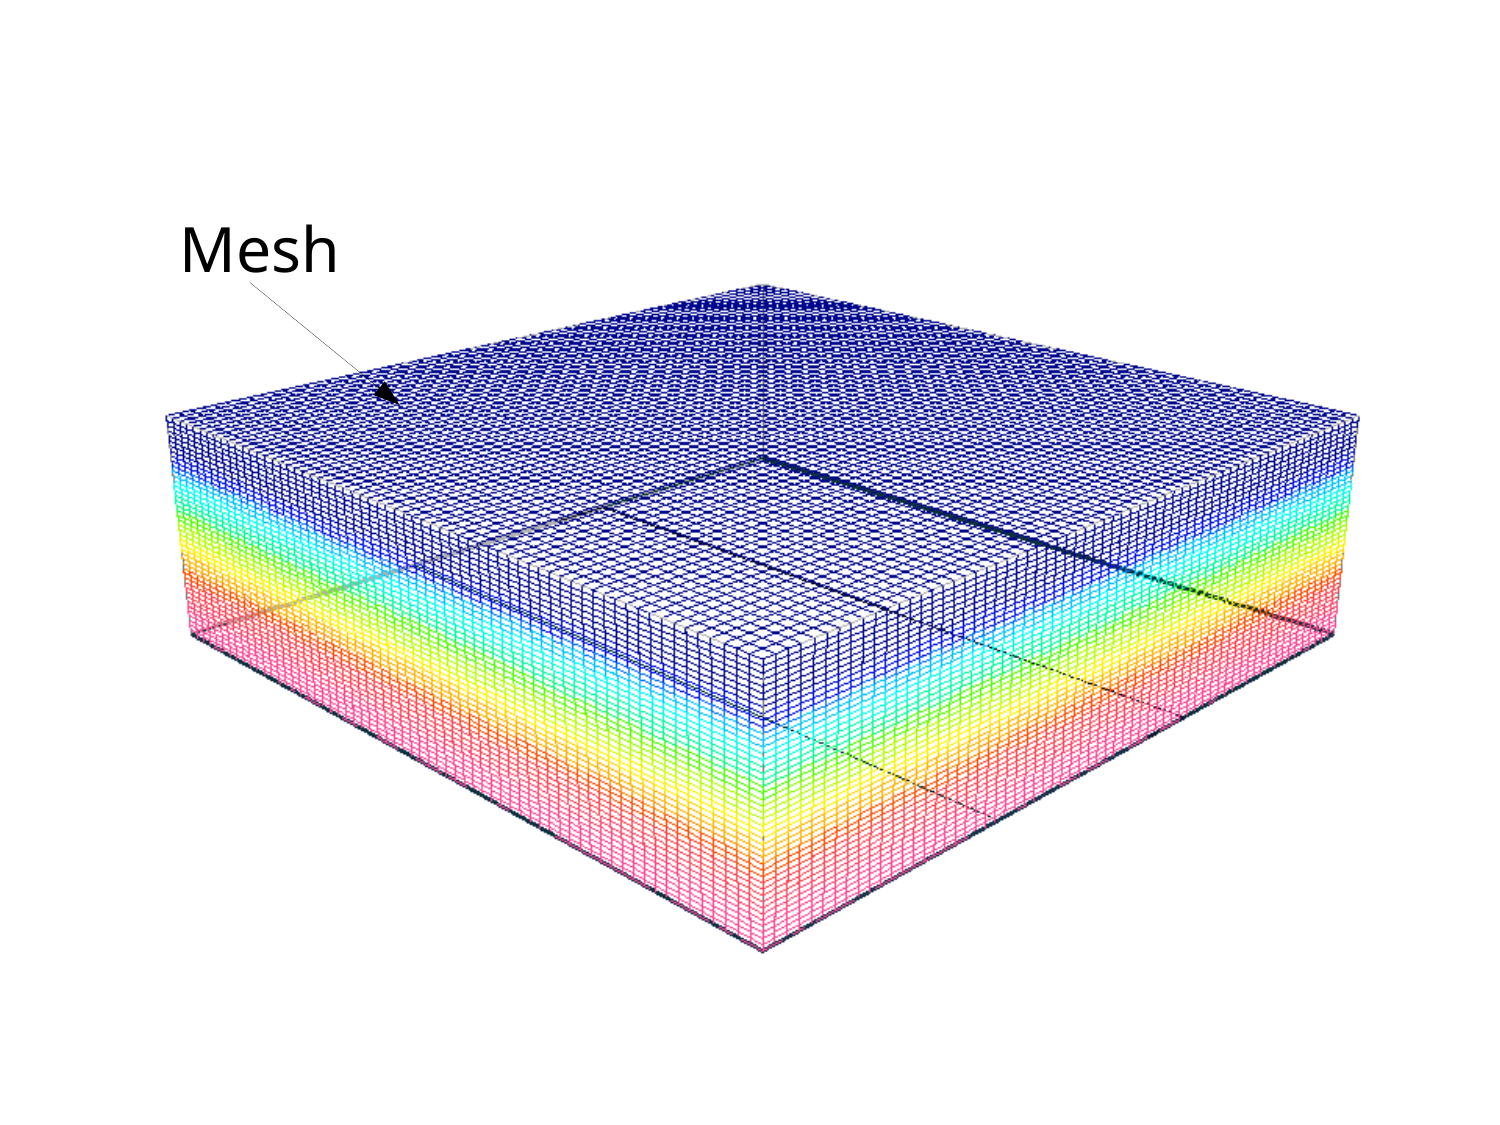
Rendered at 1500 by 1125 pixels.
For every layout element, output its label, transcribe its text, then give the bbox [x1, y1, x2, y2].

text_box Mesh [165, 203, 375, 293]
picture [72, 131, 1411, 999]
